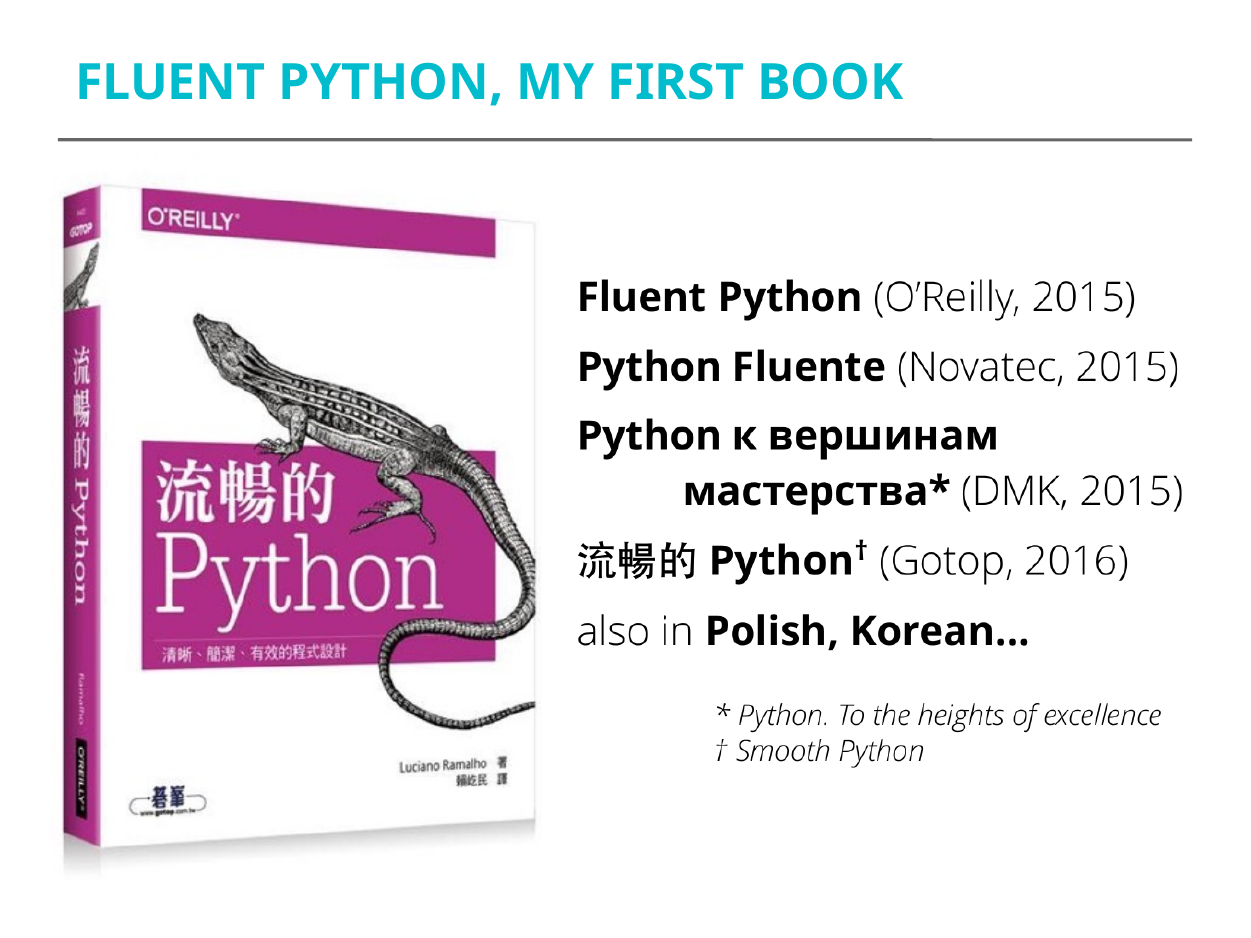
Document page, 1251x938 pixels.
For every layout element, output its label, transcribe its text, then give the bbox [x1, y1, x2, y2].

picture [41, 153, 542, 881]
picture [578, 279, 1182, 768]
title FLUENT PYTHON, MY FIRST BOOK [62, 37, 1188, 122]
